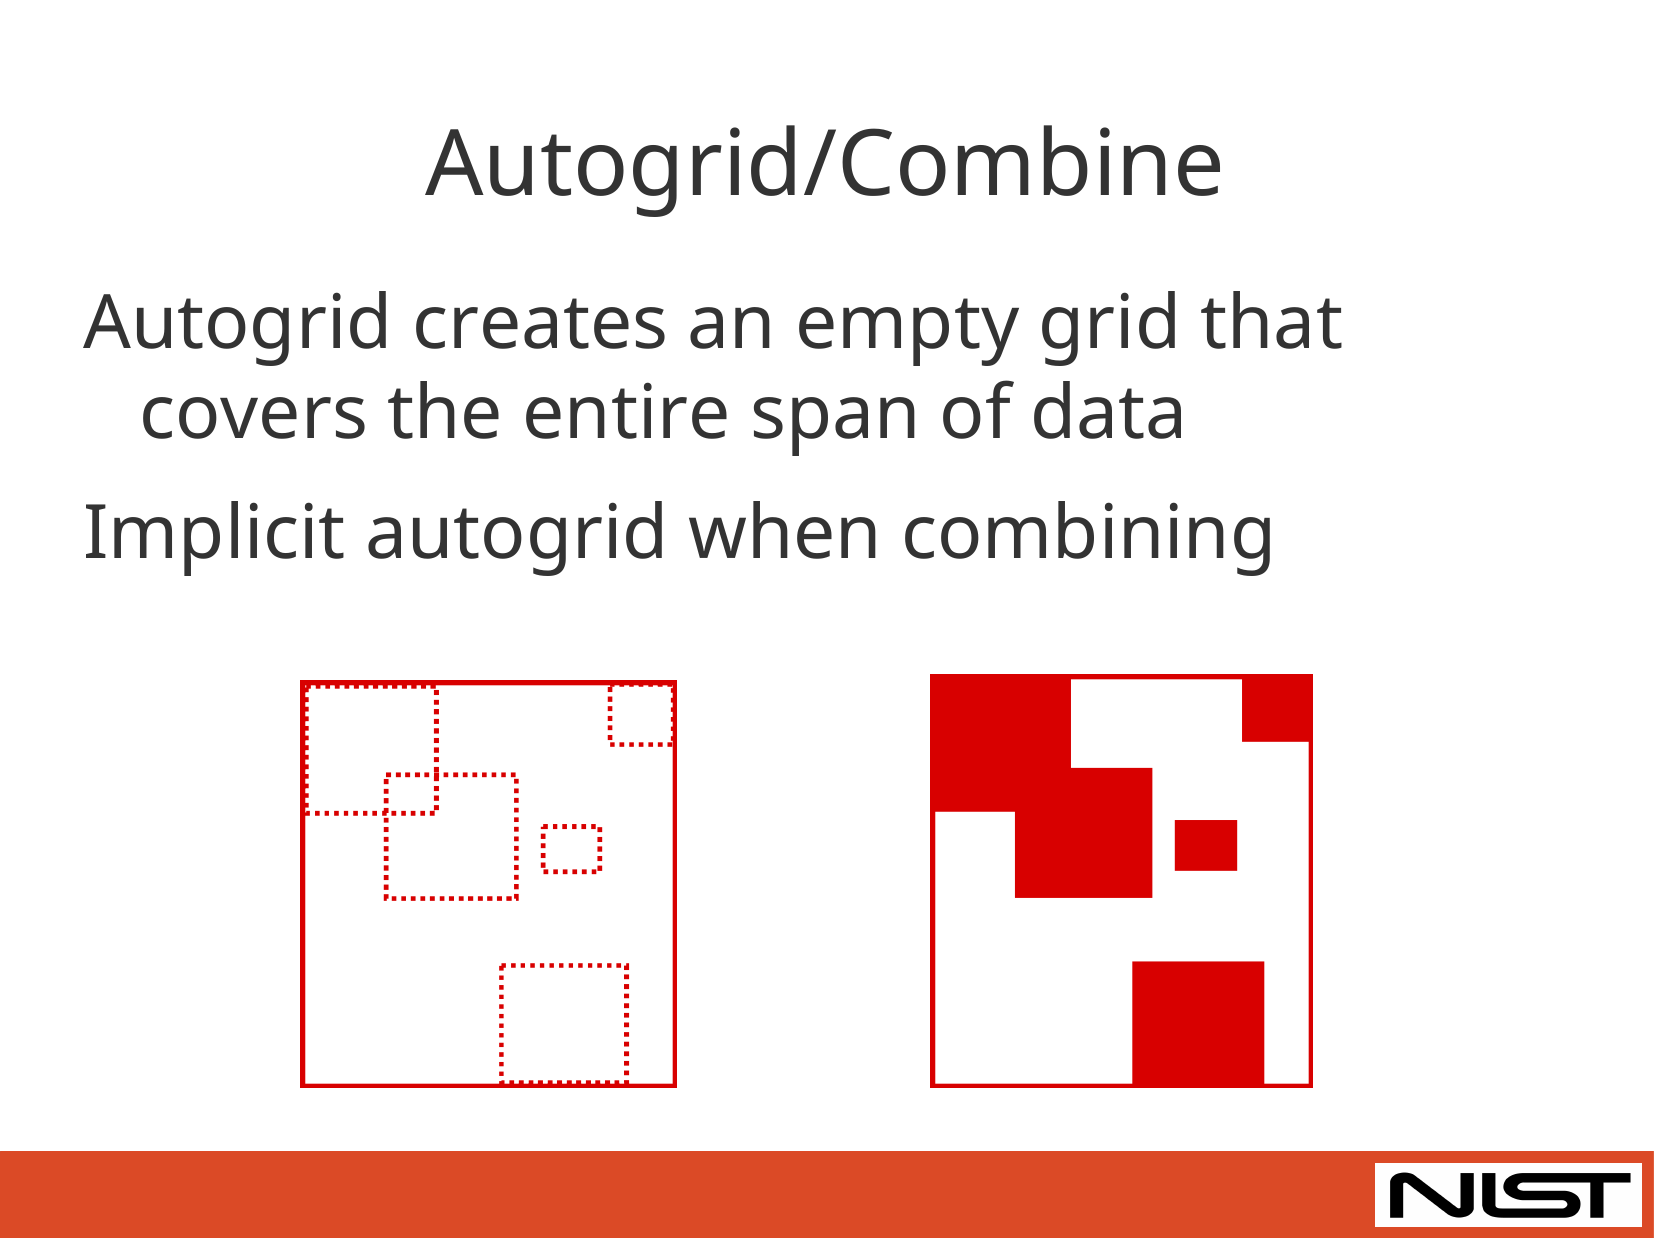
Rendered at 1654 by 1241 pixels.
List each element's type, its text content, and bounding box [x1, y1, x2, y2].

picture [300, 680, 677, 1088]
title Autogrid/Combine [56, 68, 1596, 263]
list Autogrid creates an empty grid that covers the entire span of data Implicit autogrid when combining [75, 265, 1587, 1084]
picture [930, 674, 1313, 1088]
picture [0, 1151, 1654, 1238]
